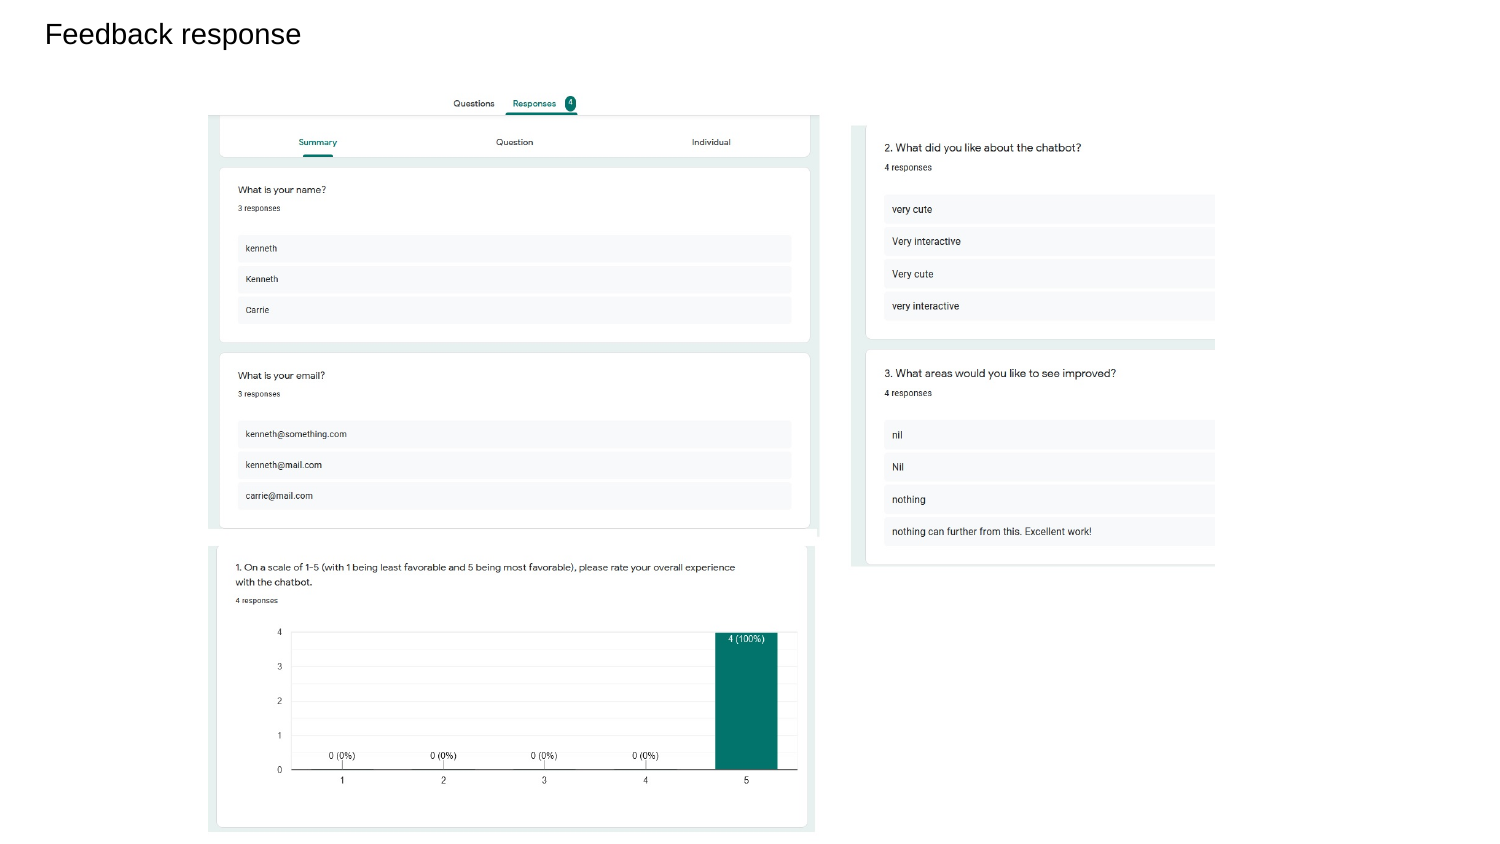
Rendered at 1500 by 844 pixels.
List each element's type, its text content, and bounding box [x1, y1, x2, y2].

title Feedback response [29, 0, 1428, 105]
picture [208, 92, 1215, 844]
